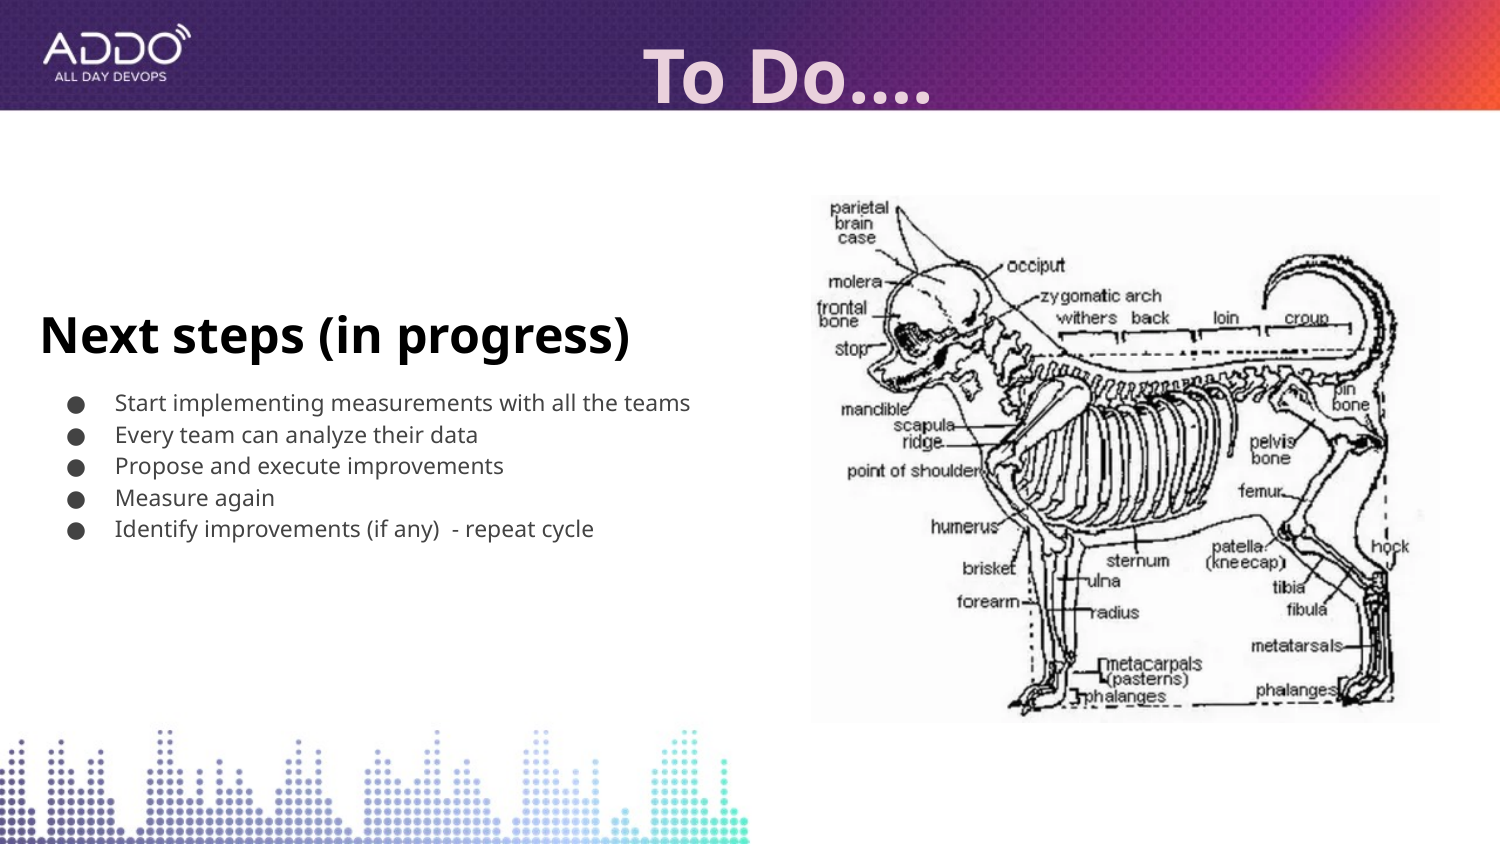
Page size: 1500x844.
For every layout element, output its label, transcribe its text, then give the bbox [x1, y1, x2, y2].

text_box To Do…. [417, 0, 1159, 113]
text_box Next steps (in progress) Start implementing measurements with all the teams Every team can analyze their data Propose and execute improvements Measure again Identify improvements (if any) - repeat cycle [24, 280, 739, 638]
picture [0, 0, 1500, 844]
